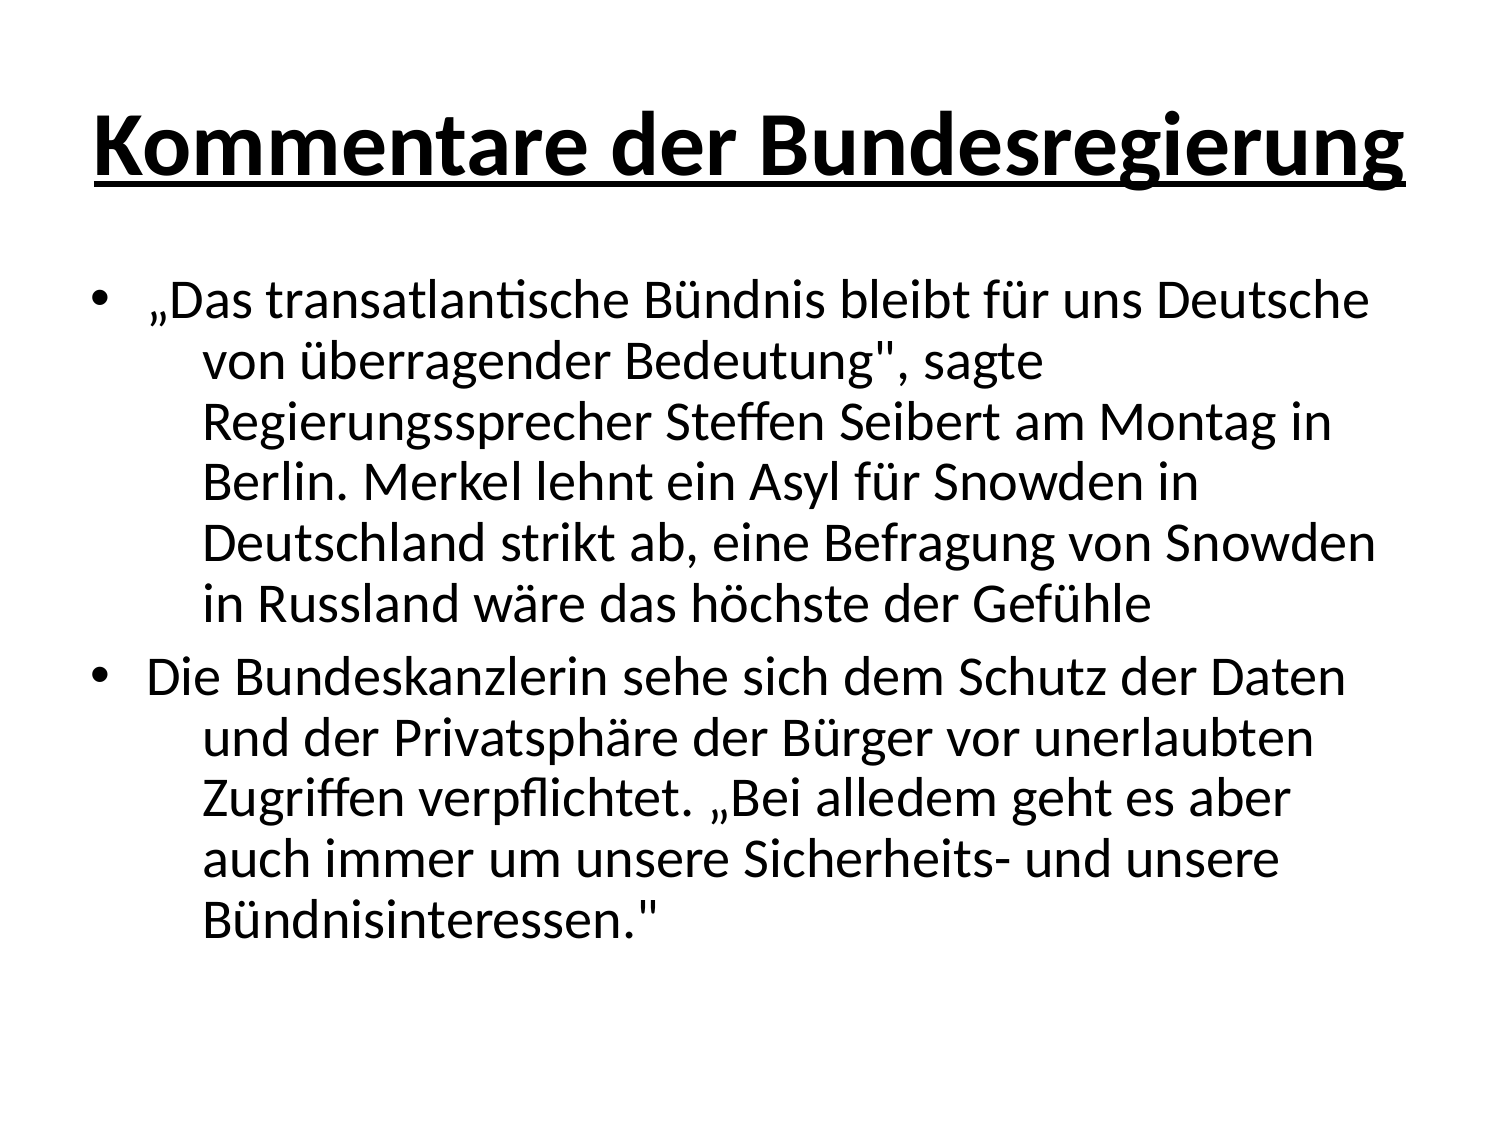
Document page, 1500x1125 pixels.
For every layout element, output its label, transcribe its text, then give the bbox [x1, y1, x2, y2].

list „Das transatlantische Bündnis bleibt für uns Deutsche von überragender Bedeutung", sagte Regierungssprecher Steffen Seibert am Montag in Berlin. Merkel lehnt ein Asyl für Snowden in Deutschland strikt ab, eine Befragung von Snowden in Russland wäre das höchste der Gefühle Die Bundeskanzlerin sehe sich dem Schutz der Daten und der Privatsphäre der Bürger vor unerlaubten Zugriffen verpflichtet. „Bei alledem geht es aber auch immer um unsere Sicherheits- und unsere Bündnisinteressen." [75, 262, 1426, 1005]
title Kommentare der Bundesregierung [75, 45, 1426, 233]
